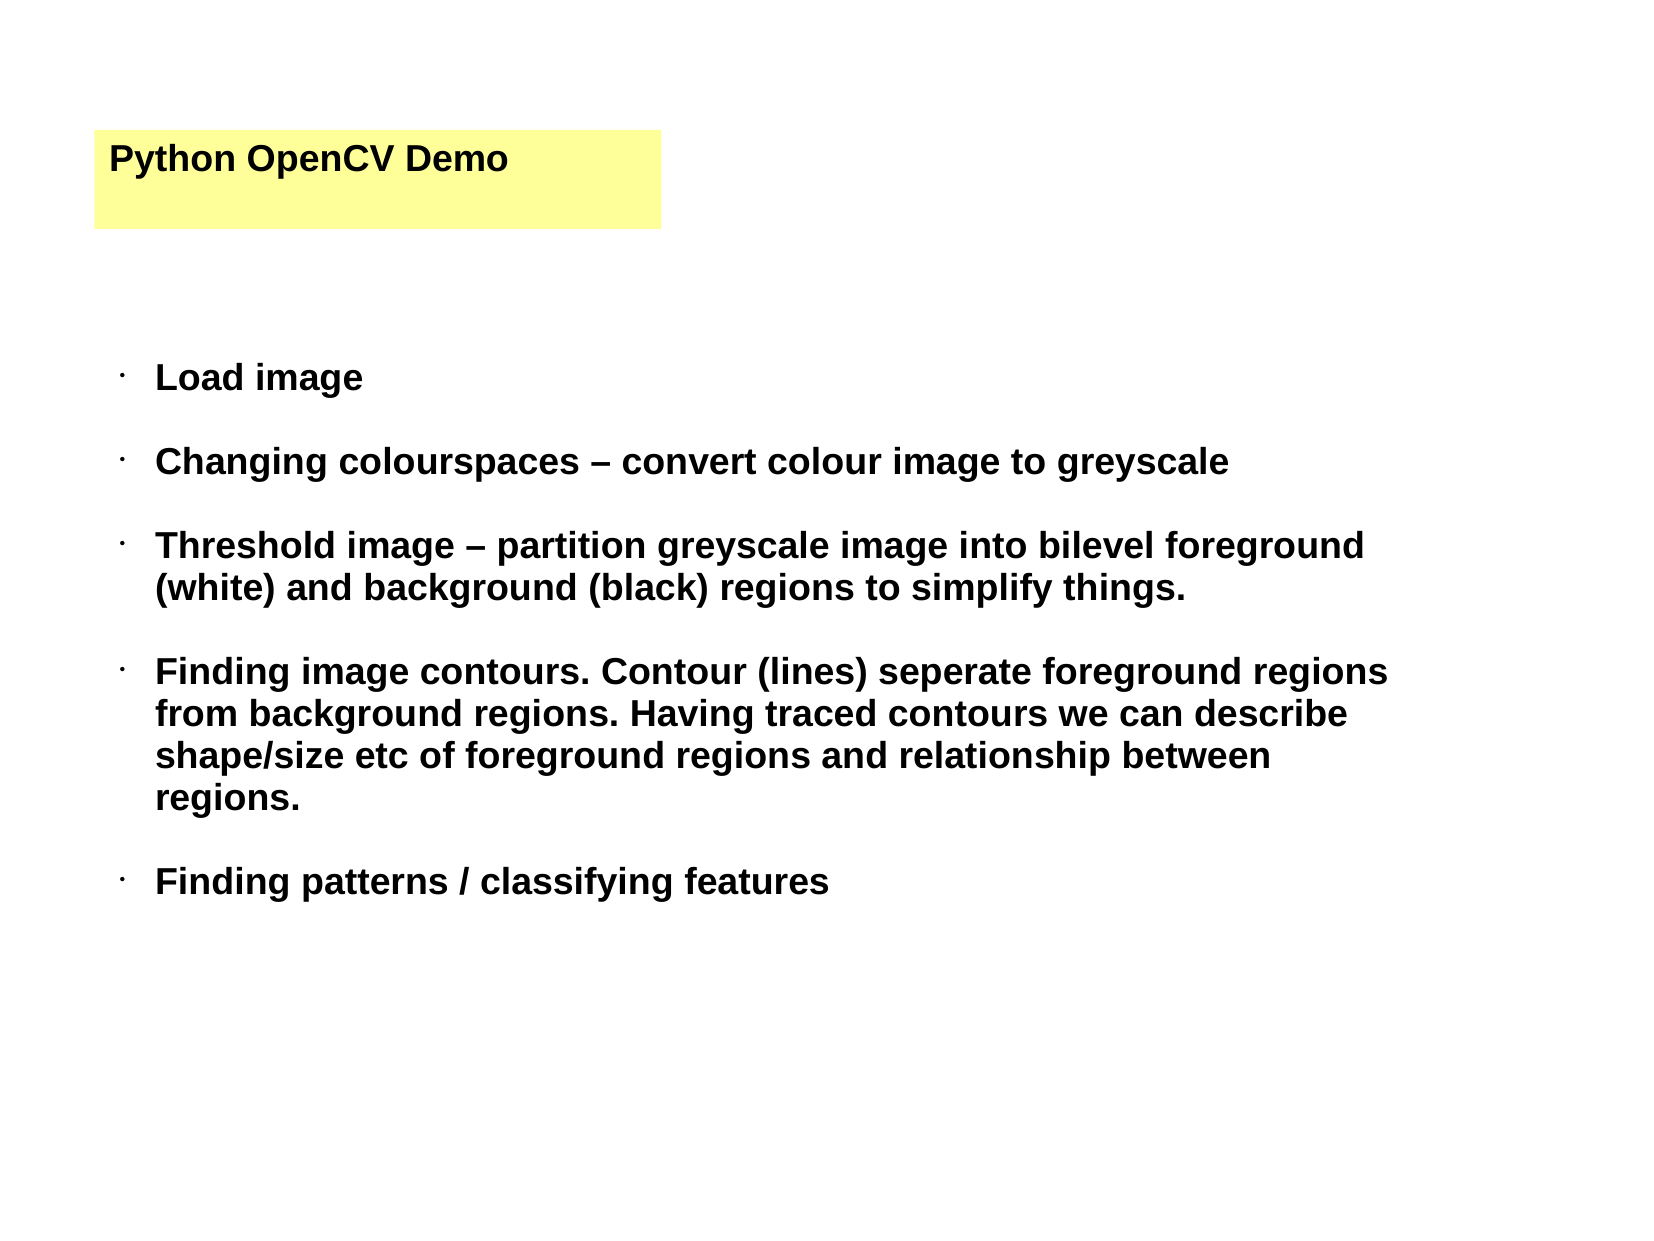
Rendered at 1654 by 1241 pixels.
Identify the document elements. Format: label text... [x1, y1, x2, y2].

text_box Python OpenCV Demo [94, 129, 662, 229]
text_box Load image Changing colourspaces – convert colour image to greyscale Threshold image – partition greyscale image into bilevel foreground (white) and background (black) regions to simplify things. Finding image contours. Contour (lines) seperate foreground regions from background regions. Having traced contours we can describe shape/size etc of foreground regions and relationship between regions. Finding patterns / classifying features [104, 307, 1406, 994]
